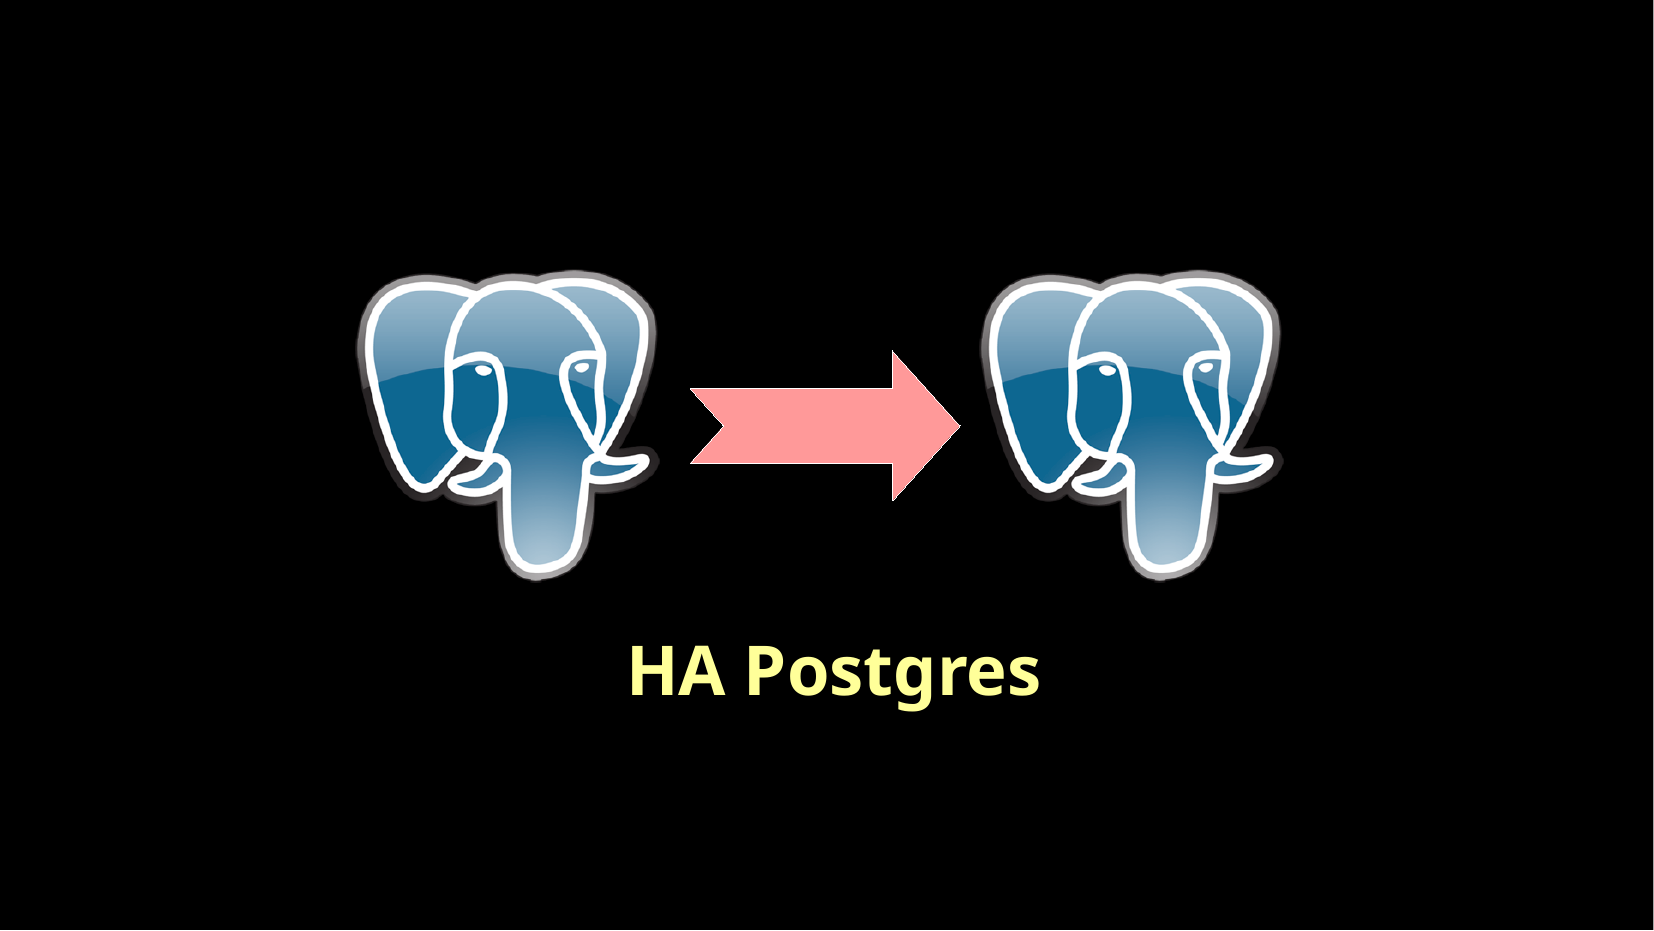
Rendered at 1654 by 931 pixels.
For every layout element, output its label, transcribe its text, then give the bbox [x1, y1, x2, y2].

text_box [690, 350, 961, 501]
picture [960, 254, 1303, 591]
picture [336, 254, 679, 591]
title HA Postgres [90, 591, 1579, 747]
